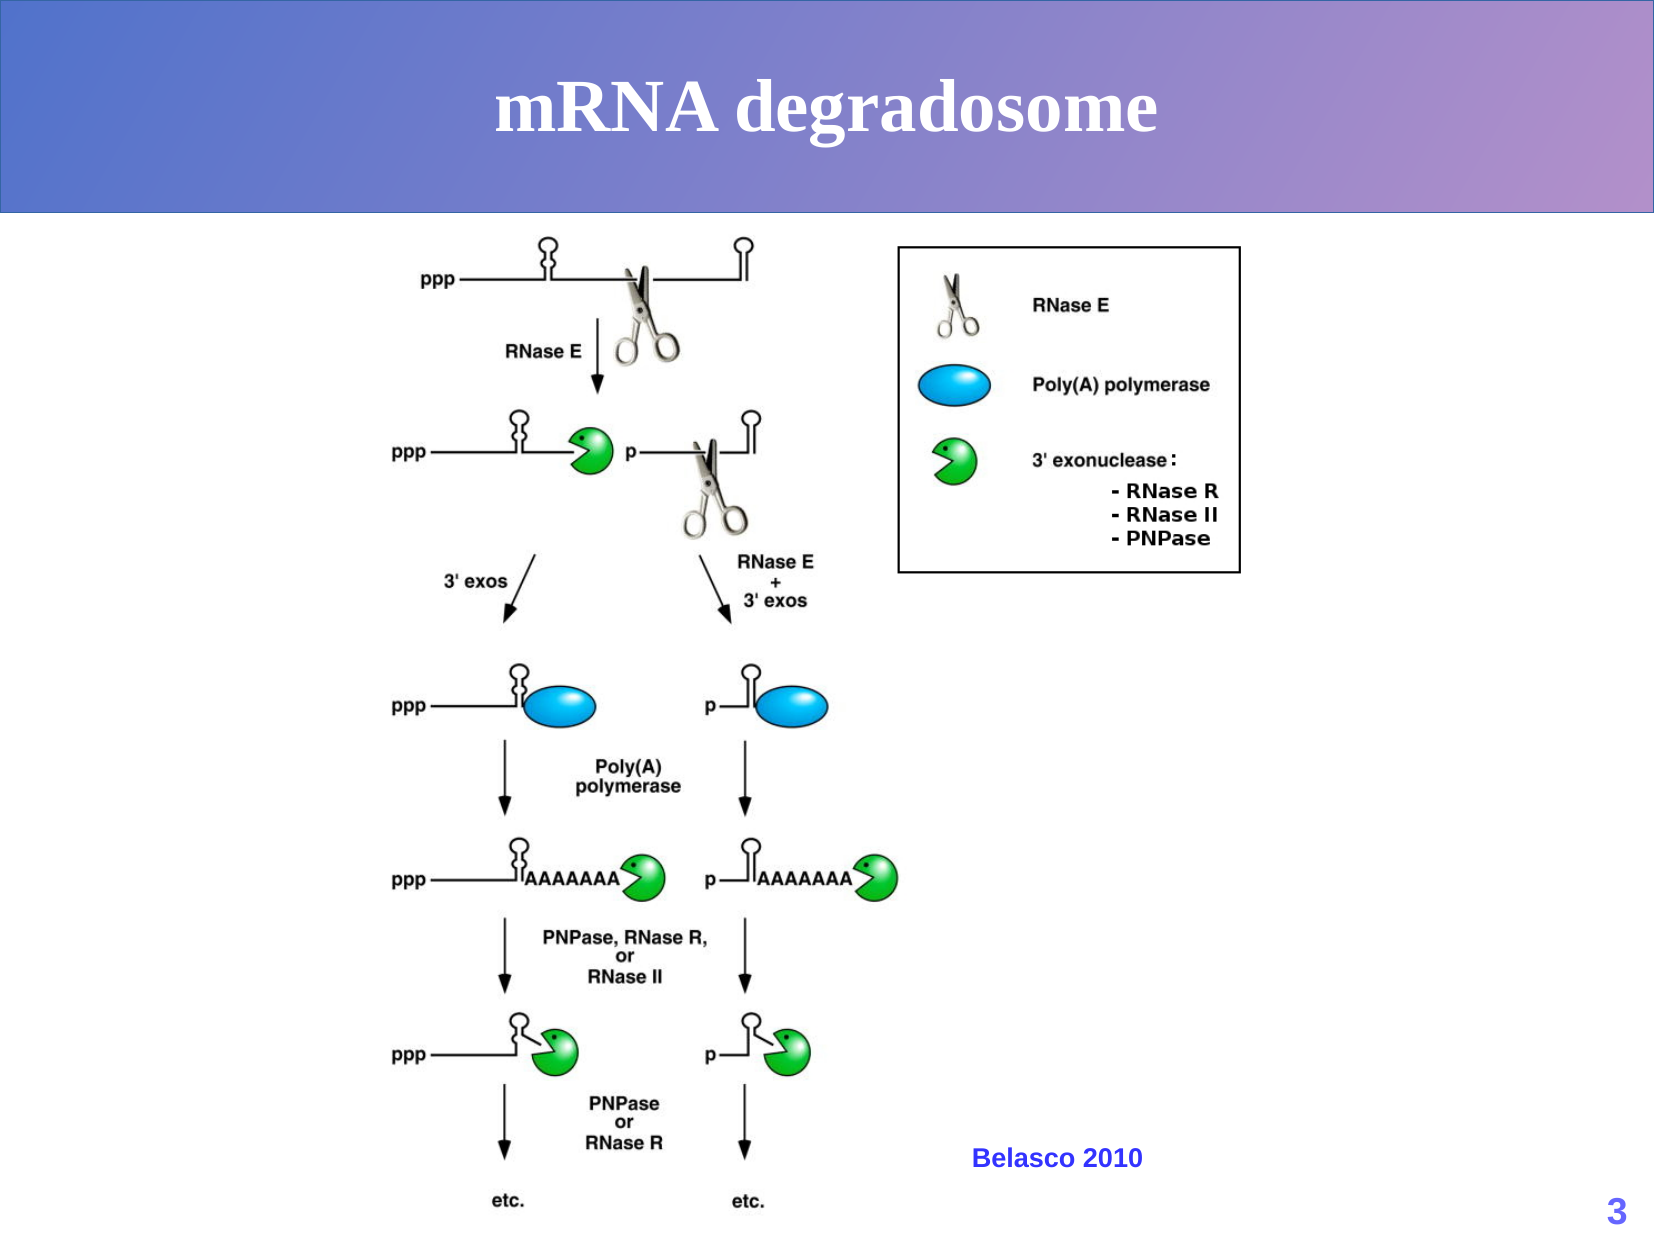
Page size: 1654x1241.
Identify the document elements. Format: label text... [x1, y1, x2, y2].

text_box 3 [1592, 1183, 1641, 1241]
picture [382, 226, 1271, 1219]
text_box Belasco 2010 [957, 1135, 1204, 1186]
title mRNA degradosome [82, 23, 1571, 189]
